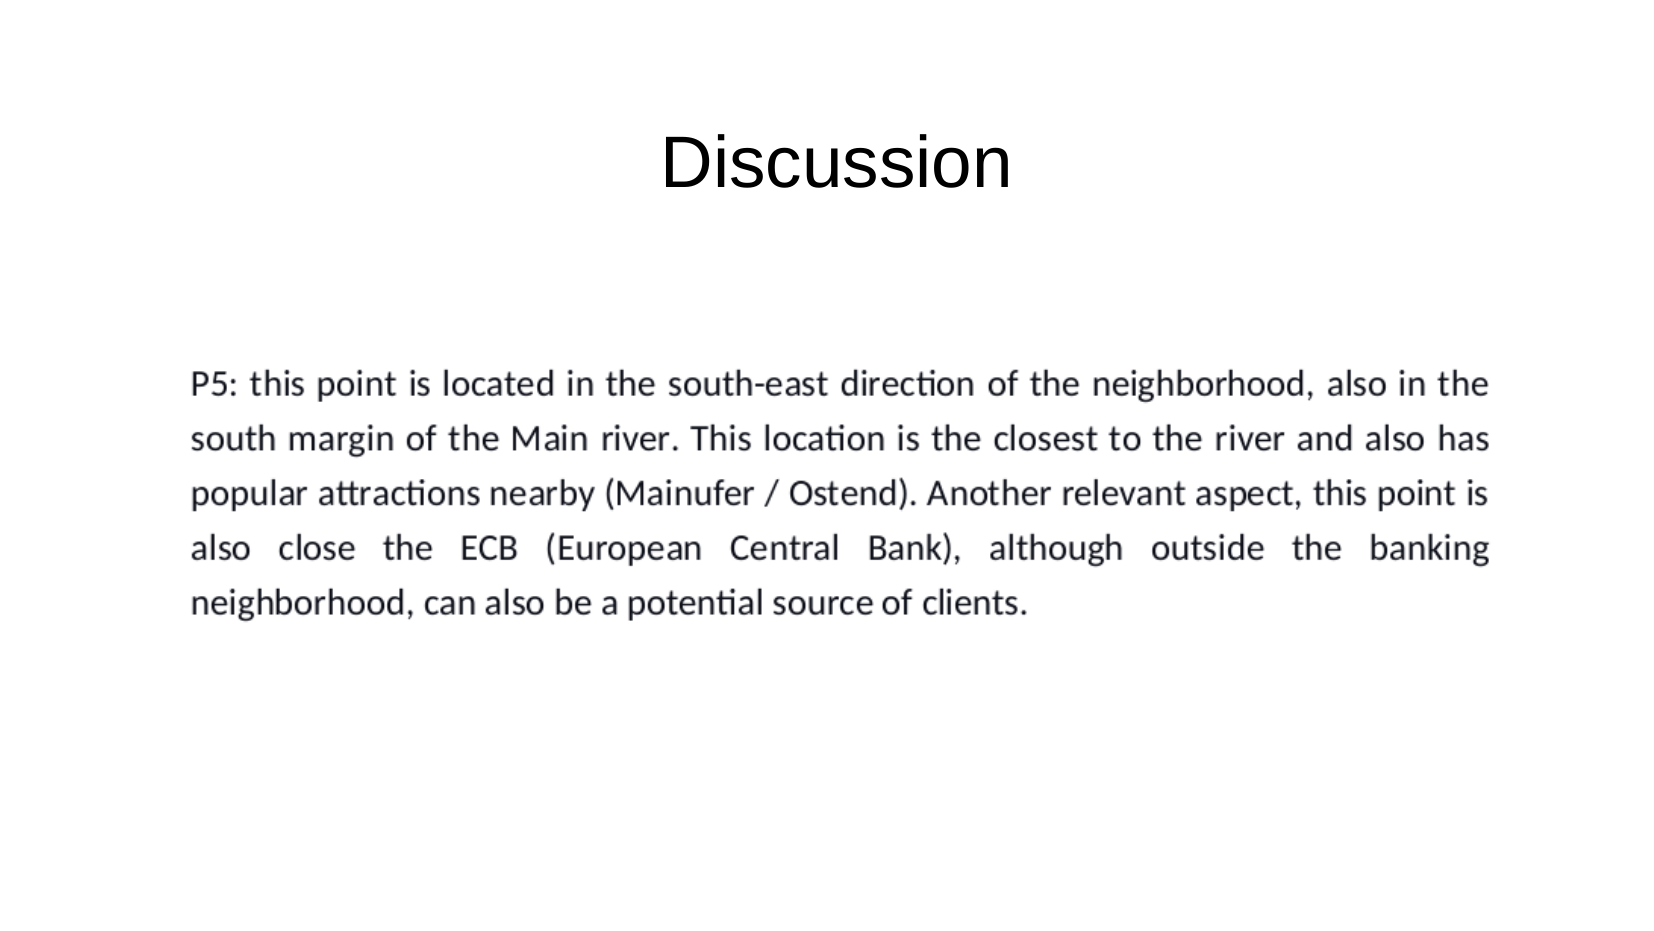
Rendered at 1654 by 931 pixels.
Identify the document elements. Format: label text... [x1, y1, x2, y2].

picture [180, 364, 1492, 631]
title Discussion [26, 8, 1647, 316]
